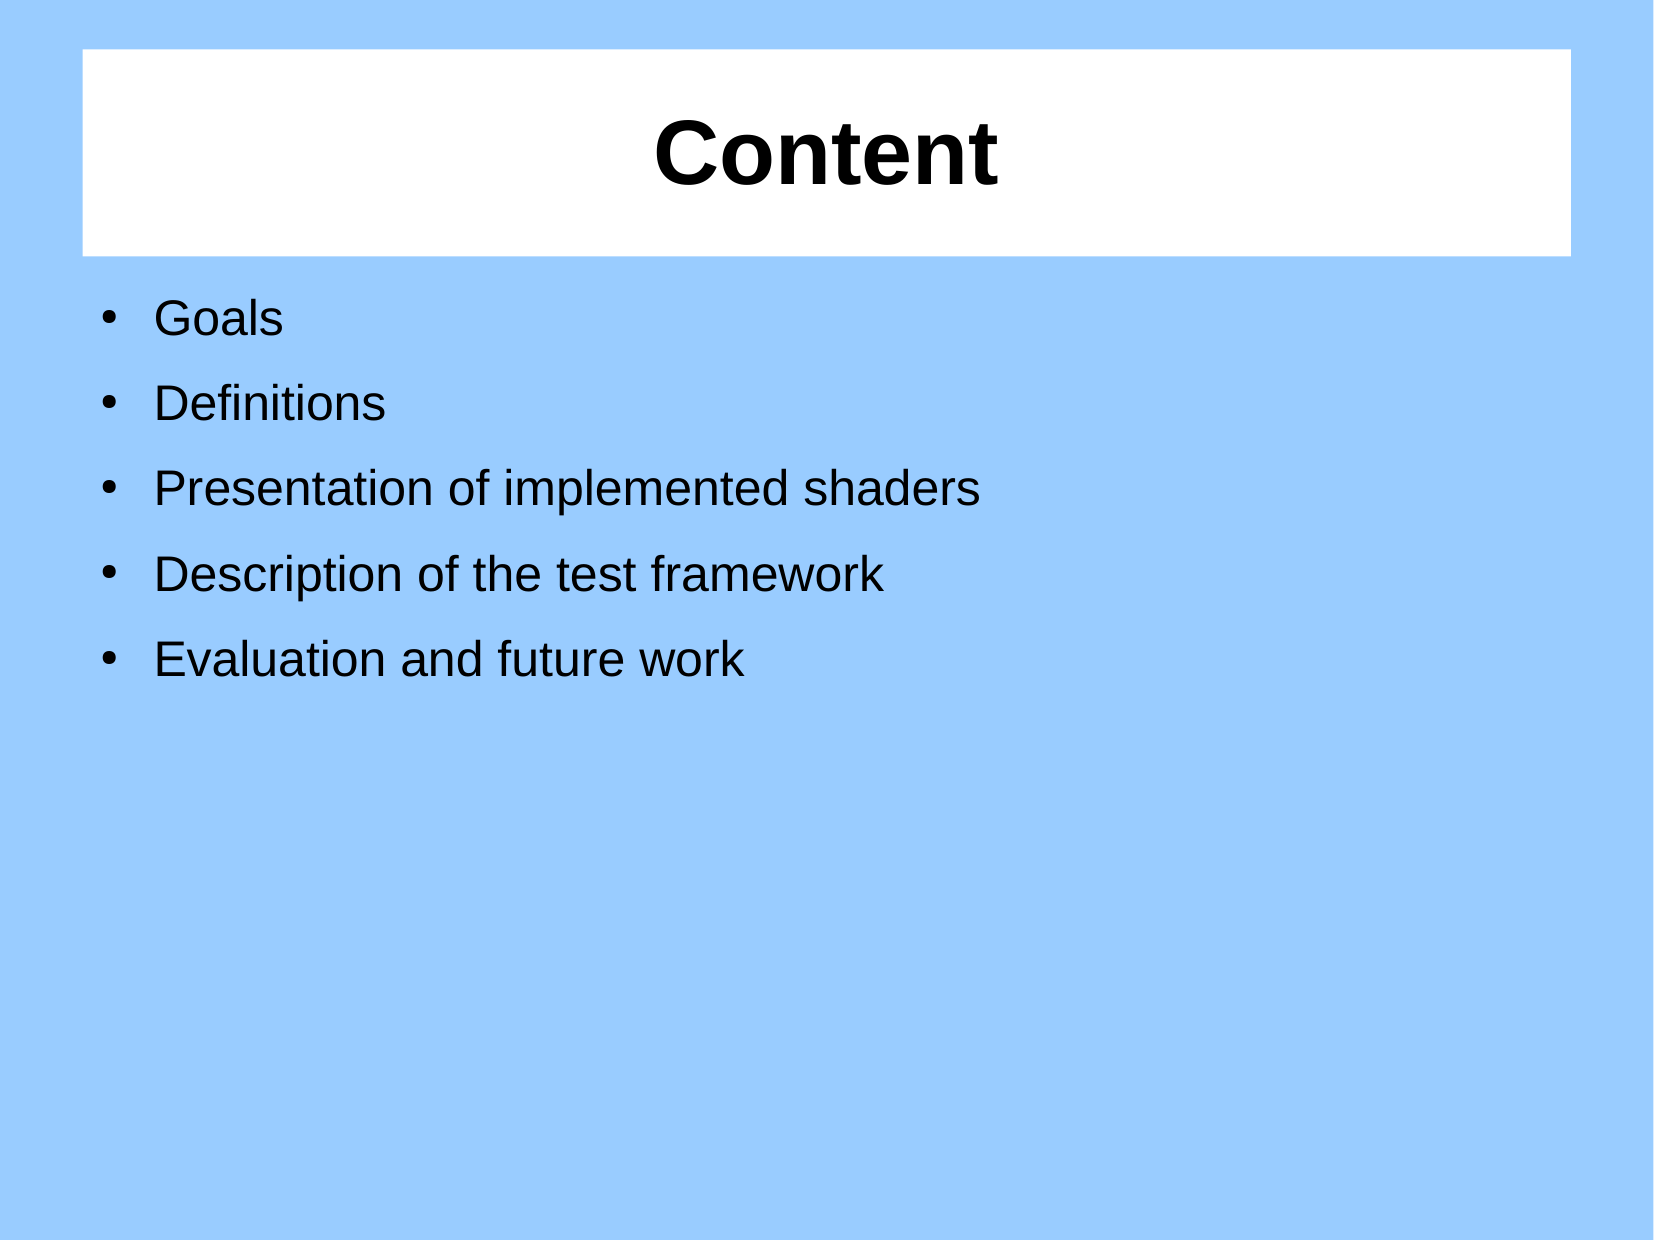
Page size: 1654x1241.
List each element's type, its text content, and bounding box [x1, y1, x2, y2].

list Goals Definitions Presentation of implemented shaders Description of the test framework Evaluation and future work [82, 290, 1571, 1170]
title Content [82, 49, 1571, 257]
